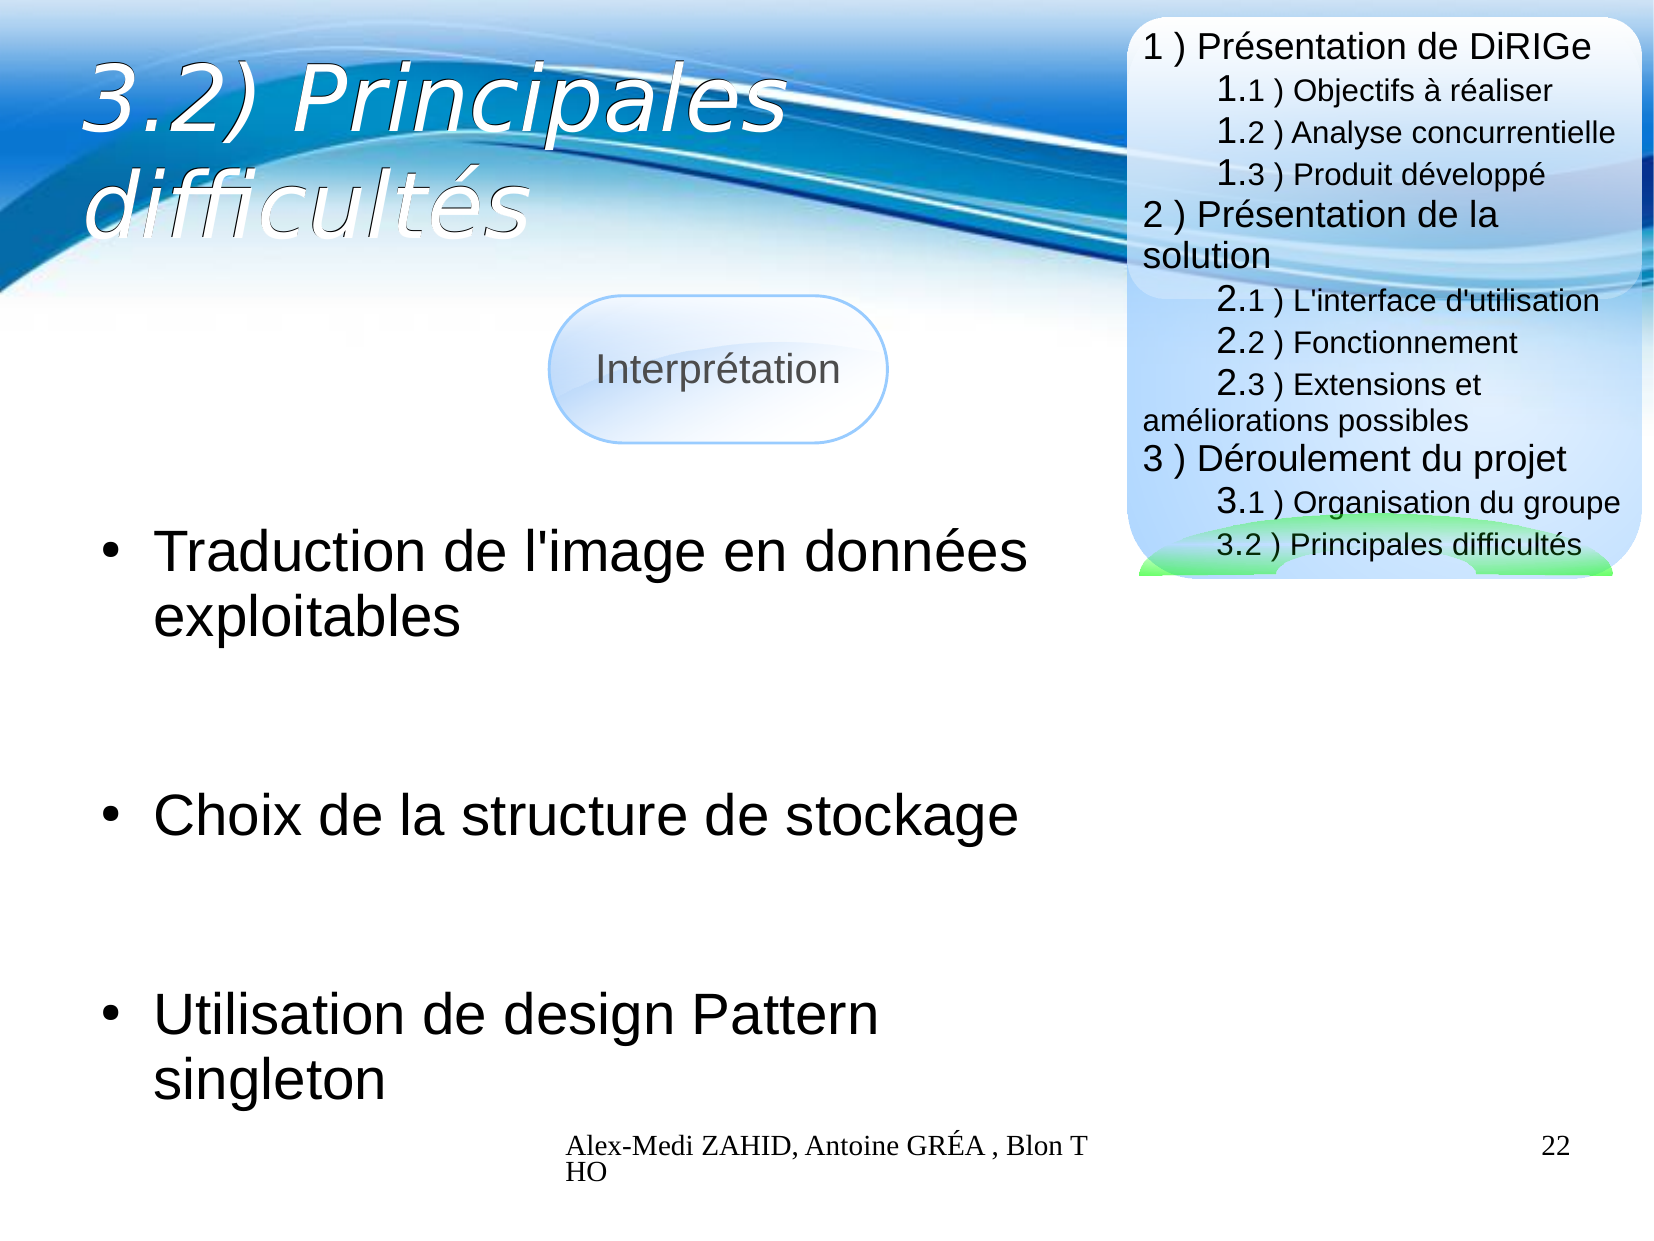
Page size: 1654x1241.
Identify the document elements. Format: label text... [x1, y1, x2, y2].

picture [0, 0, 1654, 1241]
text_box Algorithme [1430, 324, 1547, 440]
text_box [1329, 514, 1342, 519]
text_box Interprétation [549, 295, 888, 443]
text_box [1139, 431, 1613, 493]
title 3.2) Principales difficultés [82, 45, 1152, 261]
list Traduction de l'image en données exploitables Choix de la structure de stockage Utilisation de design Pattern singleton [82, 310, 1123, 1093]
